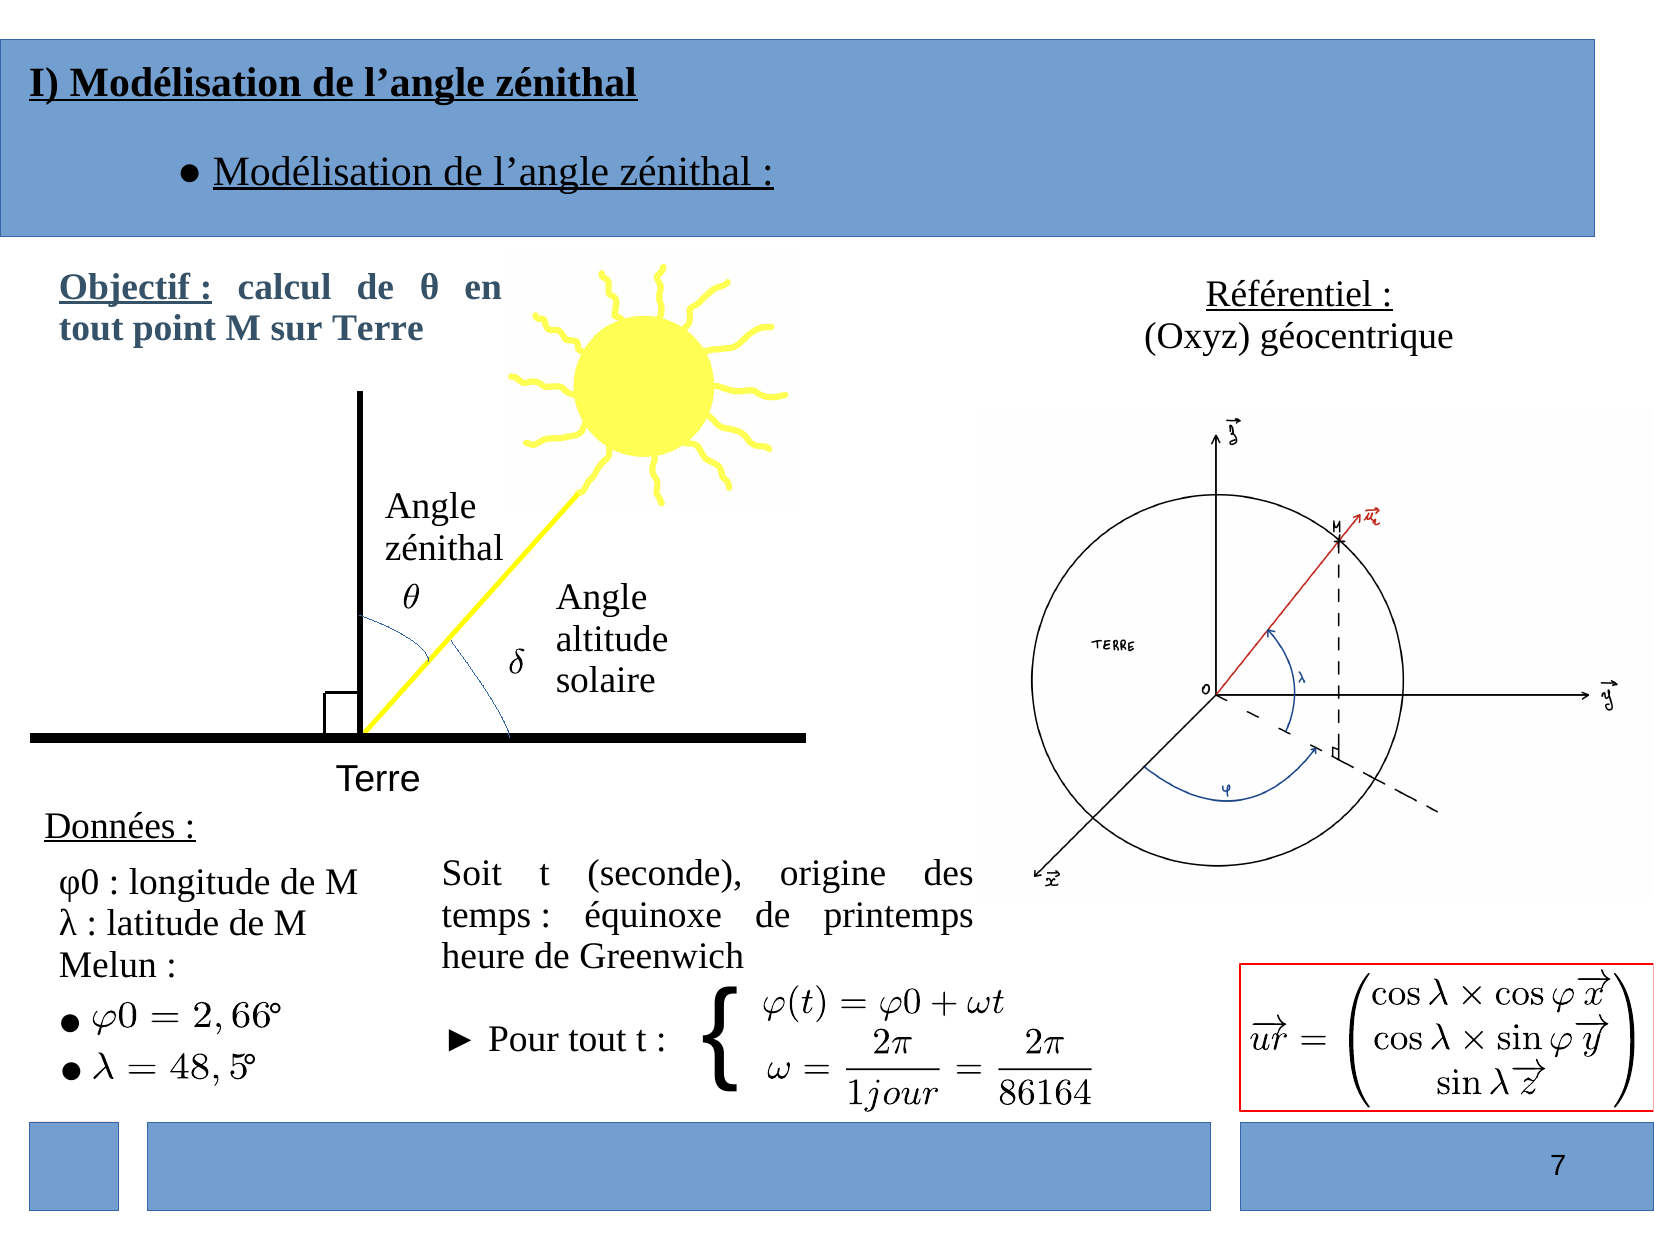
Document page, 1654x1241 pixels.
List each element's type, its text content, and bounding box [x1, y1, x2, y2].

text_box [403, 585, 419, 609]
text_box Terre [320, 749, 574, 807]
text_box ° [267, 995, 296, 1039]
text_box Objectif : calcul de θ en tout point M sur Terre [58, 265, 502, 392]
text_box I) Modélisation de l’angle zénithal [28, 59, 945, 153]
text_box Angle altitude solaire [555, 576, 706, 702]
text_box φ0 : longitude de M λ : latitude de M Melun : [59, 860, 441, 986]
text_box [975, 987, 1004, 1021]
text_box [1250, 969, 1635, 1108]
text_box 7 [1535, 1141, 1654, 1206]
picture [505, 249, 794, 509]
text_box ● Modélisation de l’angle zénithal : [177, 147, 1418, 232]
text_box Données : [29, 797, 266, 854]
text_box ● [59, 1045, 85, 1093]
text_box [92, 1001, 267, 1036]
text_box Soit t (seconde), origine des temps : équinoxe de printemps heure de Greenwich ► Pour tout t : [441, 852, 975, 1061]
text_box [93, 1052, 242, 1086]
text_box ● [57, 997, 83, 1045]
text_box { [701, 966, 761, 1093]
text_box ° [242, 1046, 270, 1089]
picture [975, 407, 1651, 899]
text_box [509, 648, 525, 674]
text_box Angle zénithal [384, 485, 535, 585]
text_box Référentiel : (Oxyz) géocentrique [1092, 265, 1506, 365]
text_box [767, 1028, 1092, 1112]
